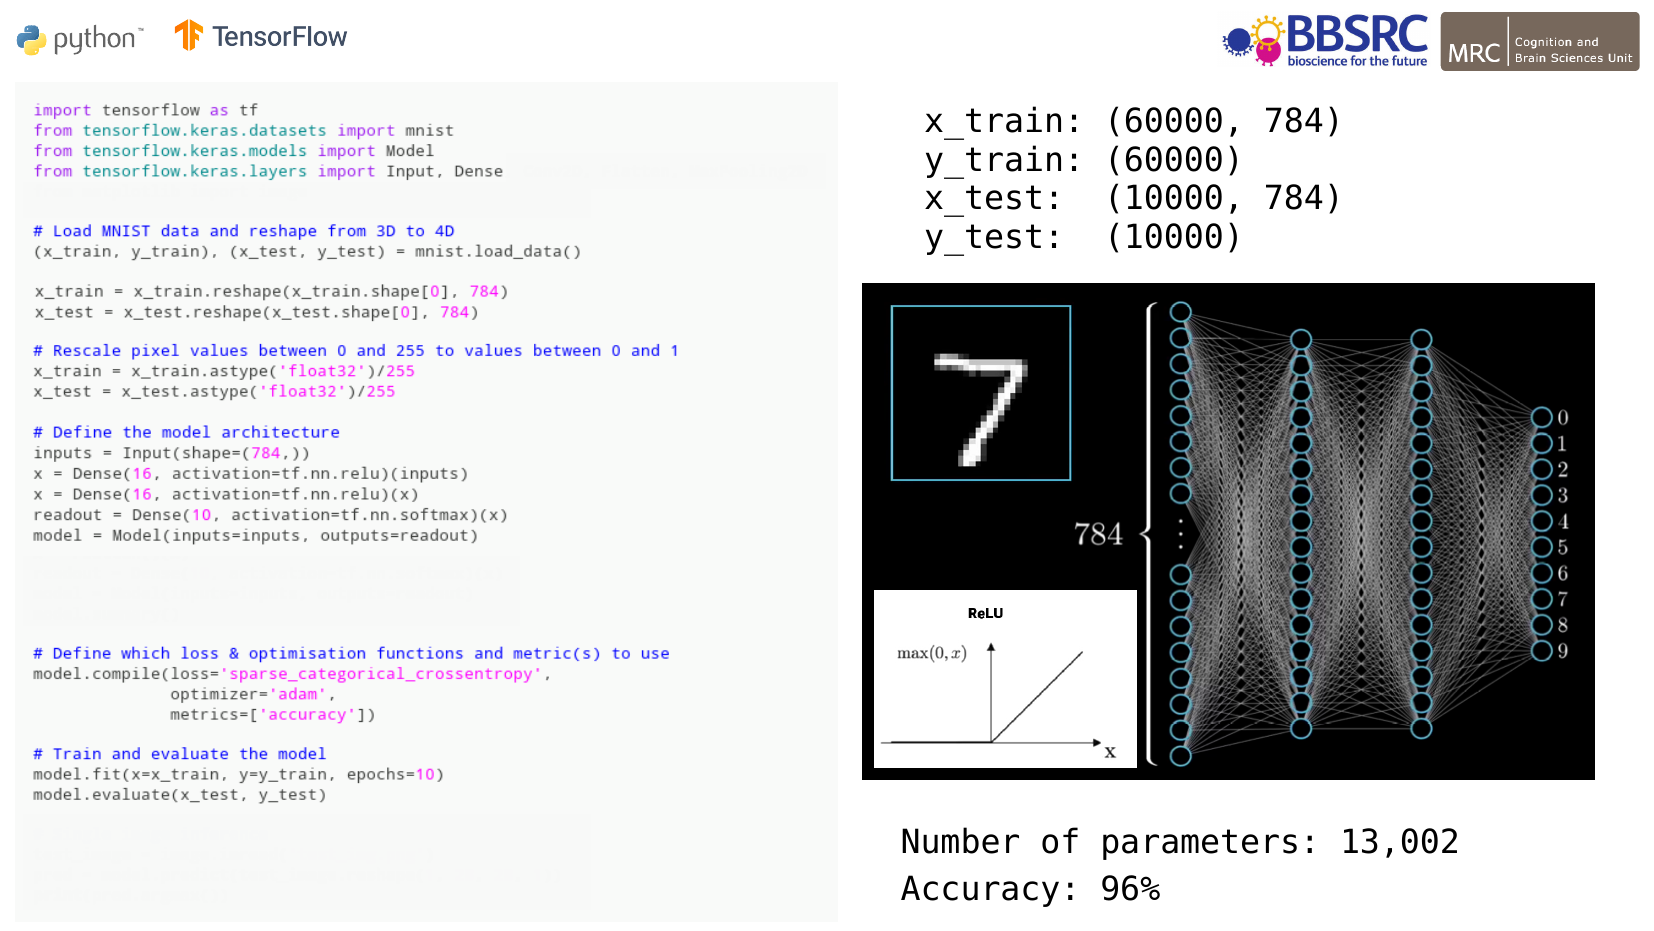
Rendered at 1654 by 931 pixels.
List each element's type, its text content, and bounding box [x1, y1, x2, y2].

picture [1440, 11, 1640, 71]
picture [862, 283, 1595, 780]
picture [1217, 11, 1431, 67]
text_box Number of parameters: 13,002 [885, 814, 1524, 862]
picture [15, 82, 838, 922]
picture [155, 0, 367, 71]
text_box Accuracy: 96% [885, 862, 1524, 922]
picture [15, 23, 154, 65]
text_box x_train: (60000, 784) y_train: (60000) x_test: (10000, 784) y_test: (10000) [909, 94, 1548, 264]
